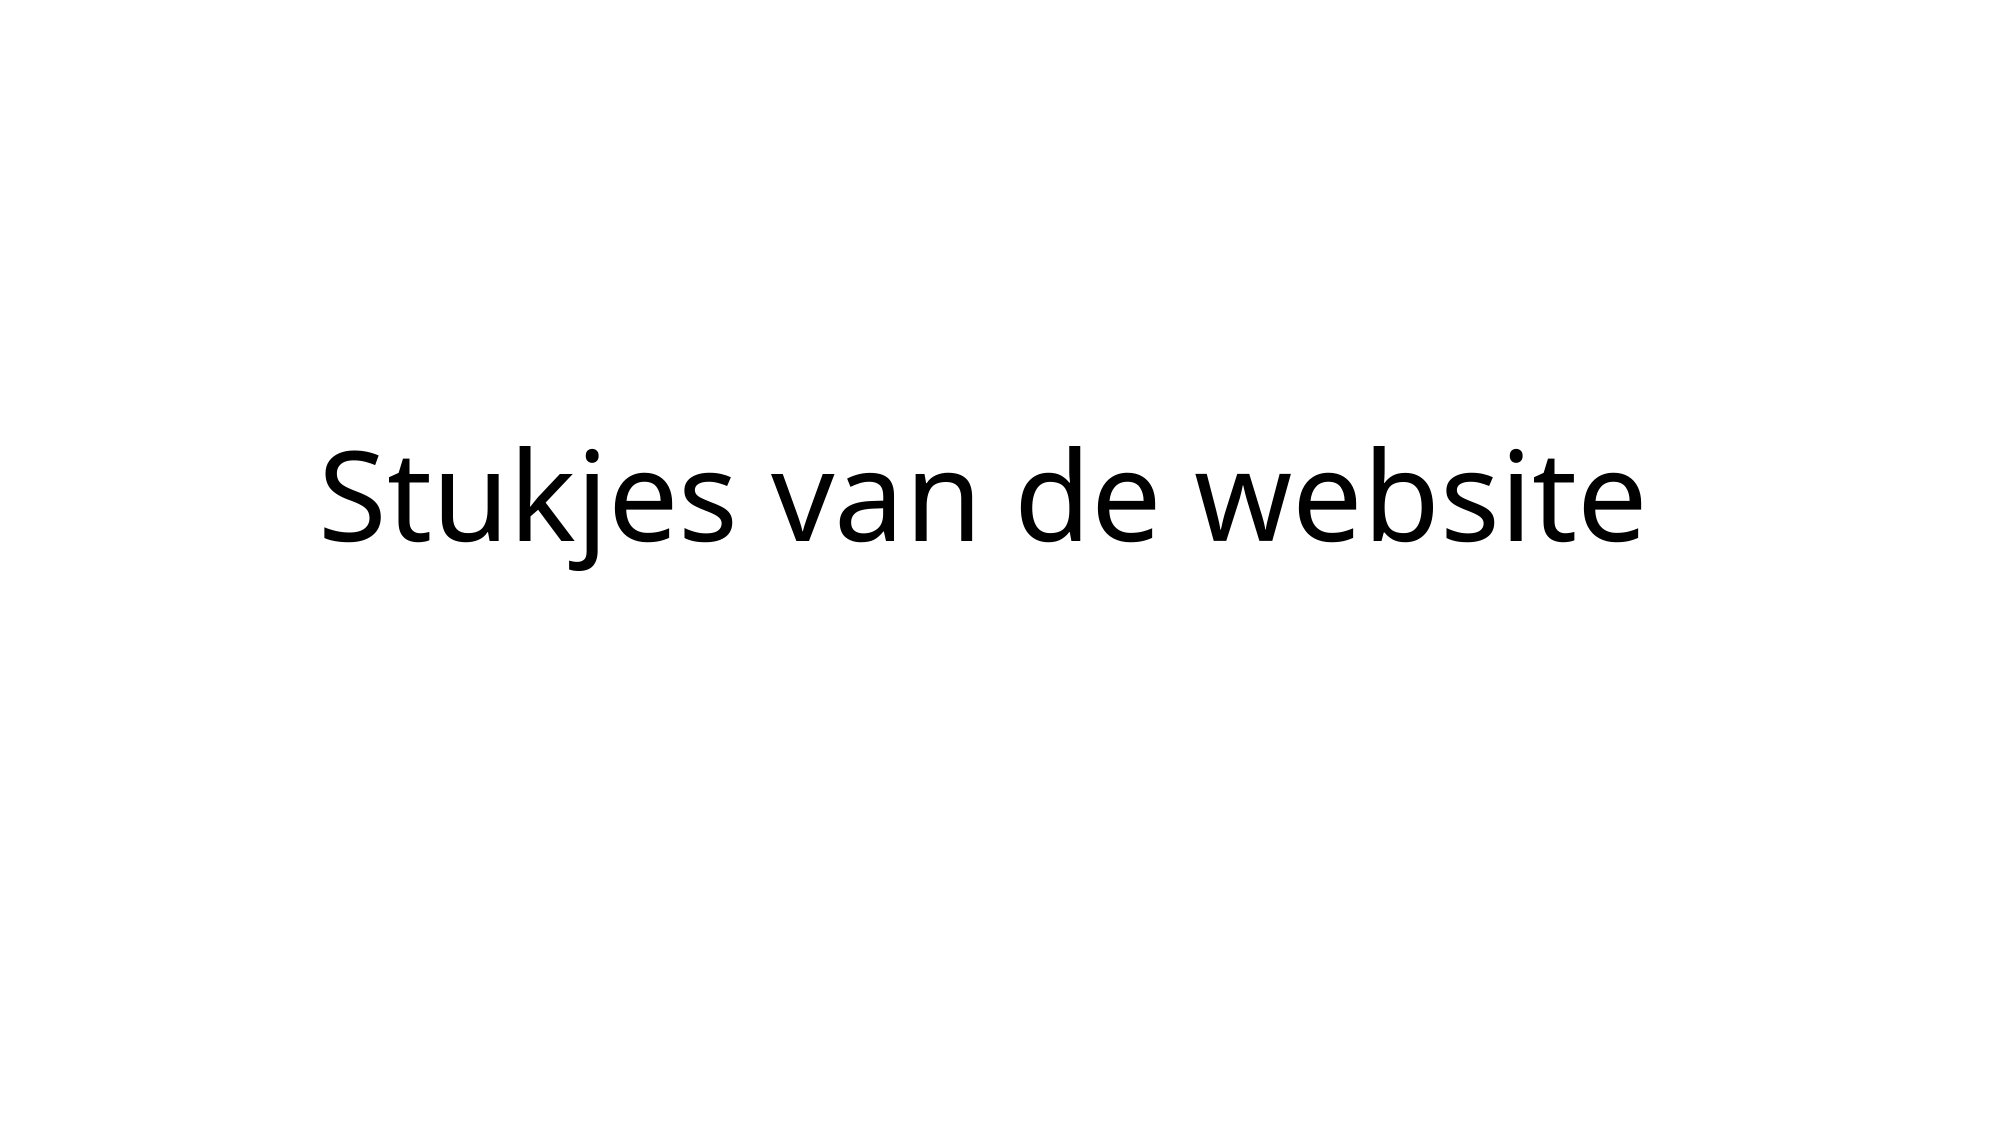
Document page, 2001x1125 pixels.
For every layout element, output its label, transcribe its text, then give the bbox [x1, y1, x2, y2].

title Stukjes van de website [249, 184, 1750, 576]
